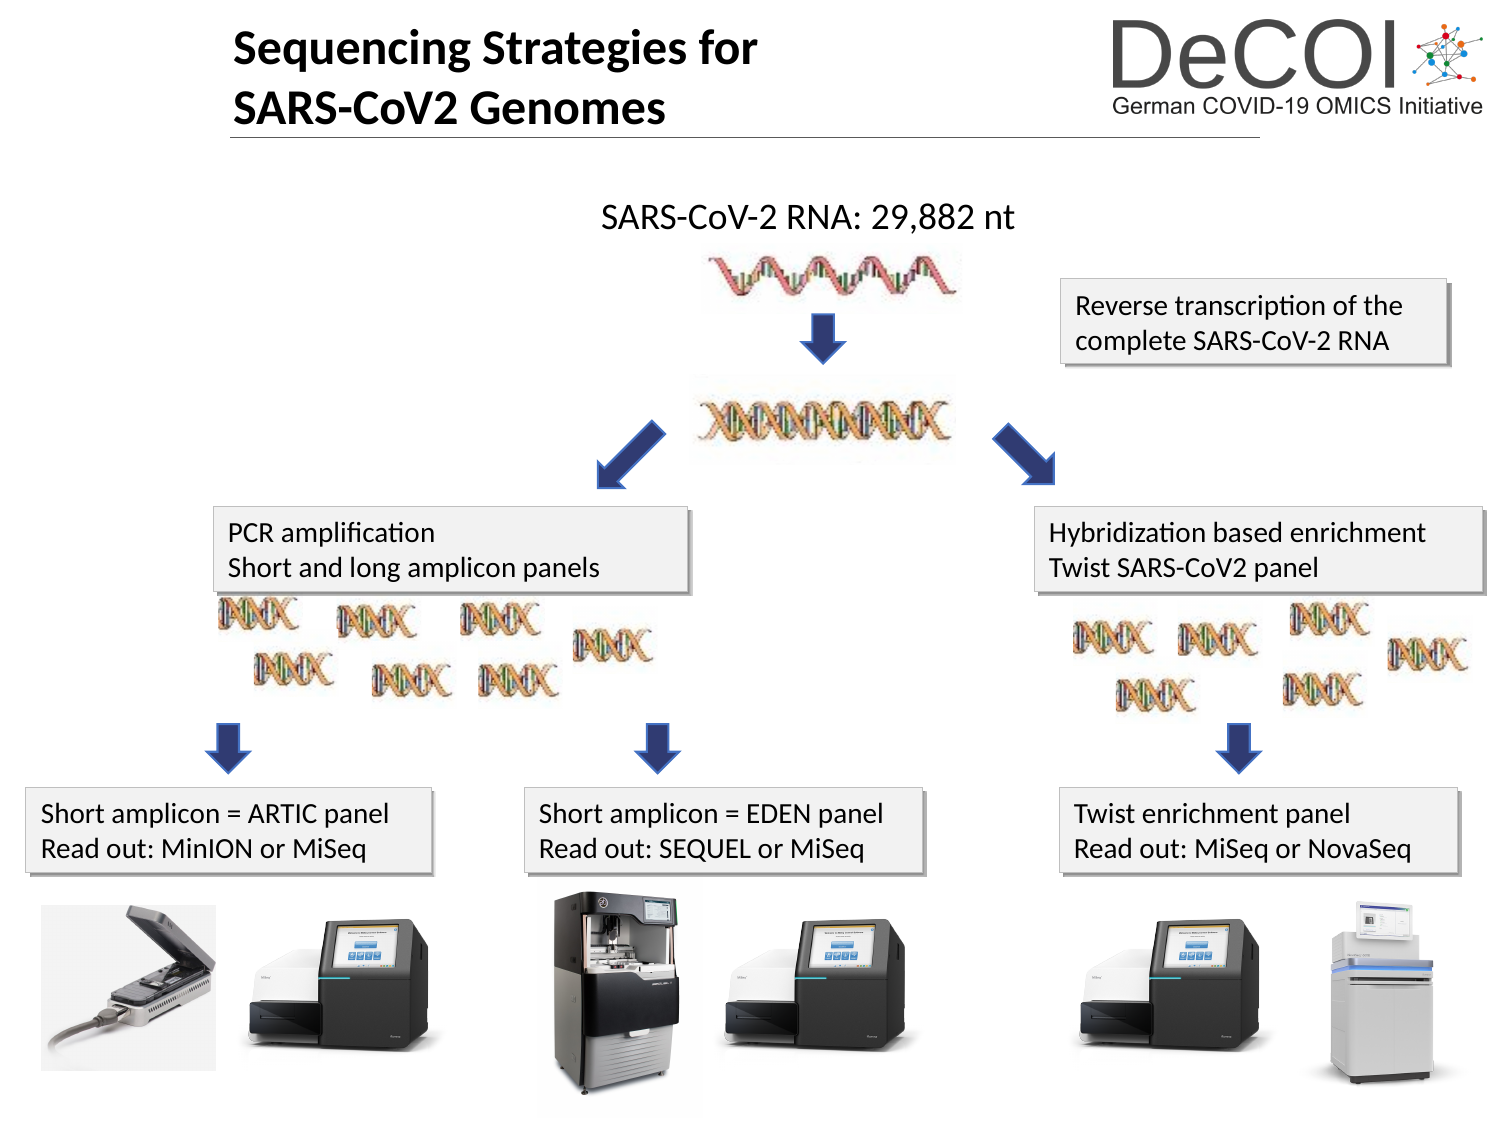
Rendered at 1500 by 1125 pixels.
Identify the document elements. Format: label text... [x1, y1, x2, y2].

picture [689, 374, 956, 465]
picture [1061, 893, 1484, 1094]
text_box Reverse transcription of the complete SARS-CoV-2 RNA [1060, 278, 1447, 364]
picture [701, 245, 963, 314]
text_box Short amplicon = EDEN panel Read out: SEQUEL or MiSeq [524, 787, 923, 873]
picture [706, 905, 928, 1071]
text_box Sequencing Strategies for SARS-CoV2 Genomes [218, 7, 869, 143]
text_box [801, 314, 845, 364]
text_box [597, 420, 666, 489]
picture [230, 905, 451, 1071]
text_box [206, 724, 250, 774]
picture [1387, 615, 1473, 683]
picture [41, 905, 216, 1071]
picture [1289, 592, 1375, 647]
text_box Twist enrichment panel Read out: MiSeq or NovaSeq [1059, 787, 1458, 873]
picture [1073, 598, 1263, 724]
text_box PCR amplification Short and long amplicon panels [213, 506, 688, 592]
picture [572, 606, 658, 674]
picture [460, 592, 563, 709]
picture [218, 592, 457, 709]
text_box Hybridization based enrichment Twist SARS-CoV2 panel [1034, 506, 1483, 592]
text_box [1217, 724, 1261, 774]
picture [1282, 650, 1368, 718]
text_box [993, 423, 1054, 485]
text_box [636, 724, 680, 774]
picture [1113, 19, 1483, 114]
picture [537, 873, 703, 1118]
text_box SARS-CoV-2 RNA: 29,882 nt [586, 184, 1039, 245]
text_box Short amplicon = ARTIC panel Read out: MinION or MiSeq [25, 787, 432, 873]
